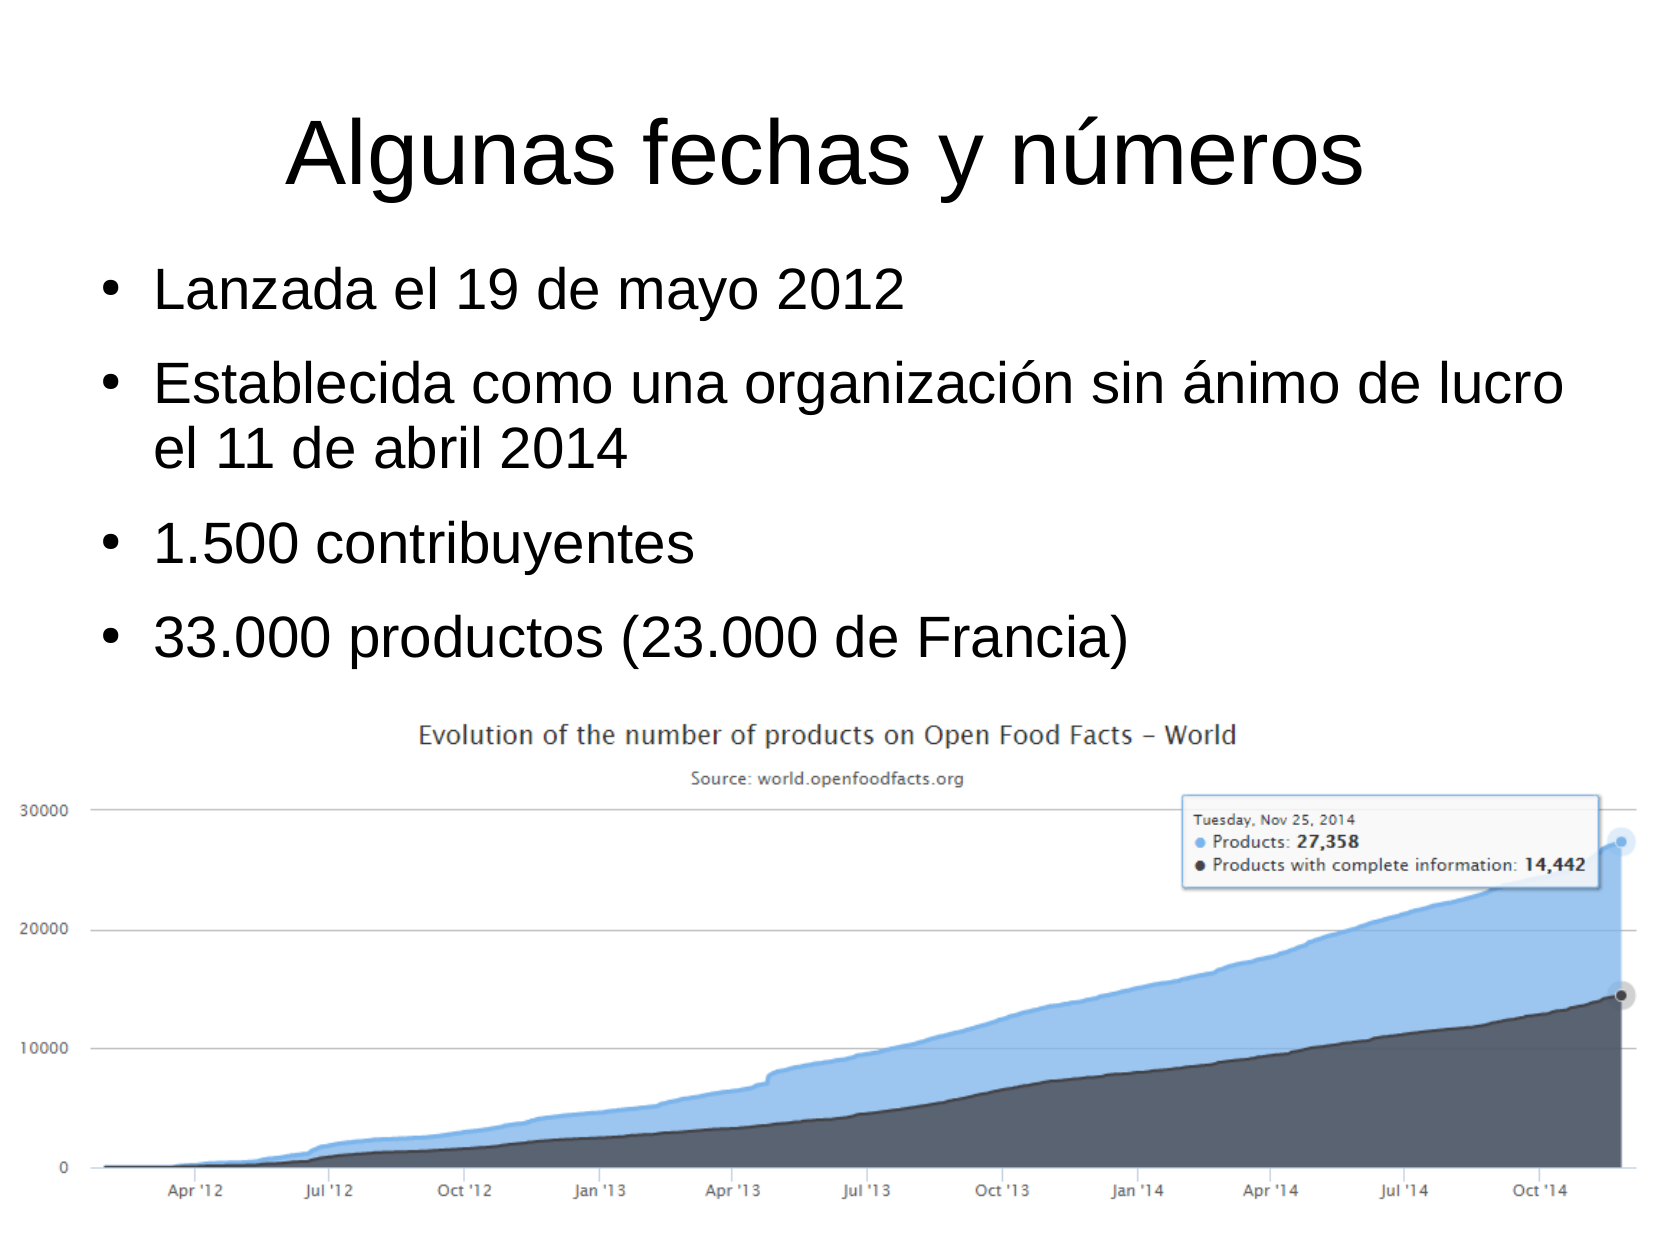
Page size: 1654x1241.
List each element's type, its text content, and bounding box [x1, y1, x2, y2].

title Algunas fechas y números [82, 49, 1571, 256]
list Lanzada el 19 de mayo 2012 Establecida como una organización sin ánimo de lucro el 11 de abril 2014 1.500 contribuyentes 33.000 productos (23.000 de Francia) 27.500 ingredientes, 312 aditivos [82, 256, 1571, 707]
picture [0, 707, 1654, 1216]
